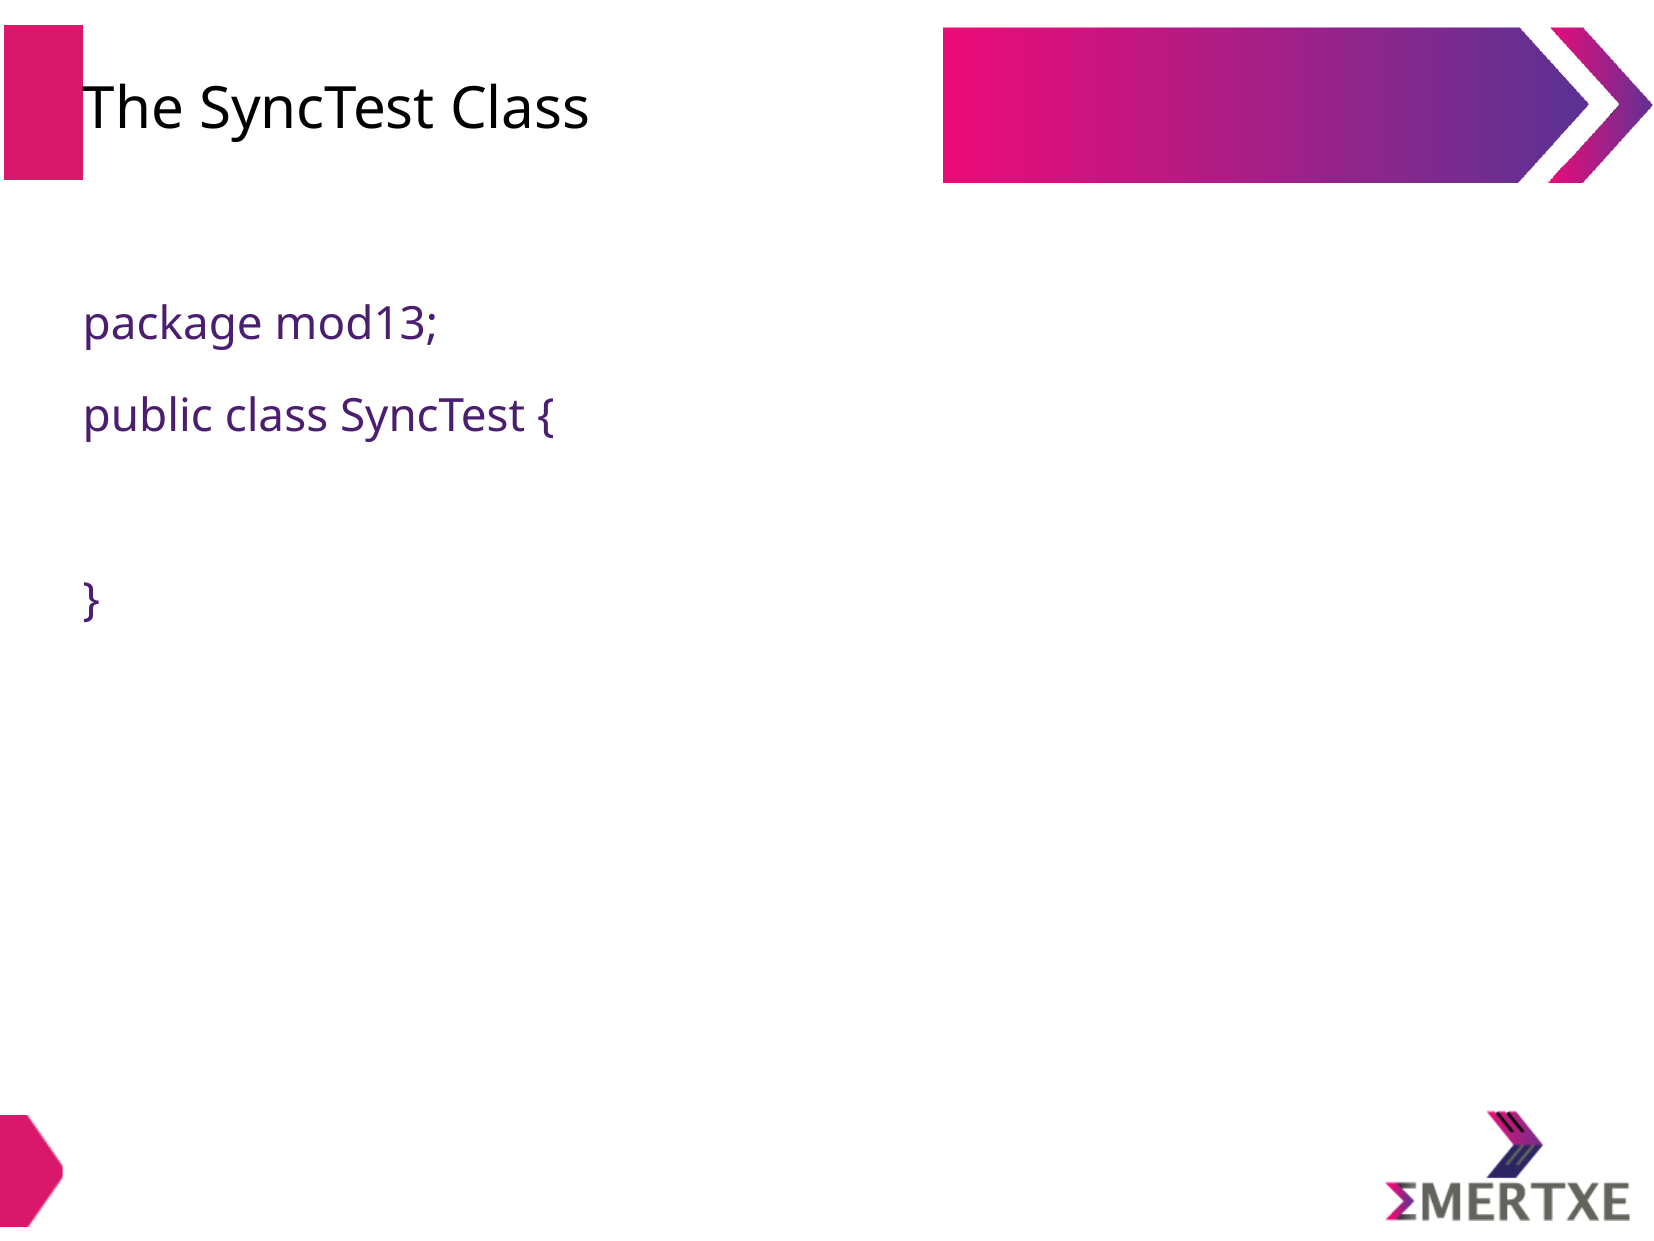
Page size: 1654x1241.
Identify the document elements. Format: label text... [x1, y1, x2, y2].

picture [1385, 1107, 1631, 1221]
list package mod13; public class SyncTest { } [82, 290, 1571, 1010]
title The SyncTest Class [82, 2, 1571, 210]
picture [1571, 27, 1653, 183]
